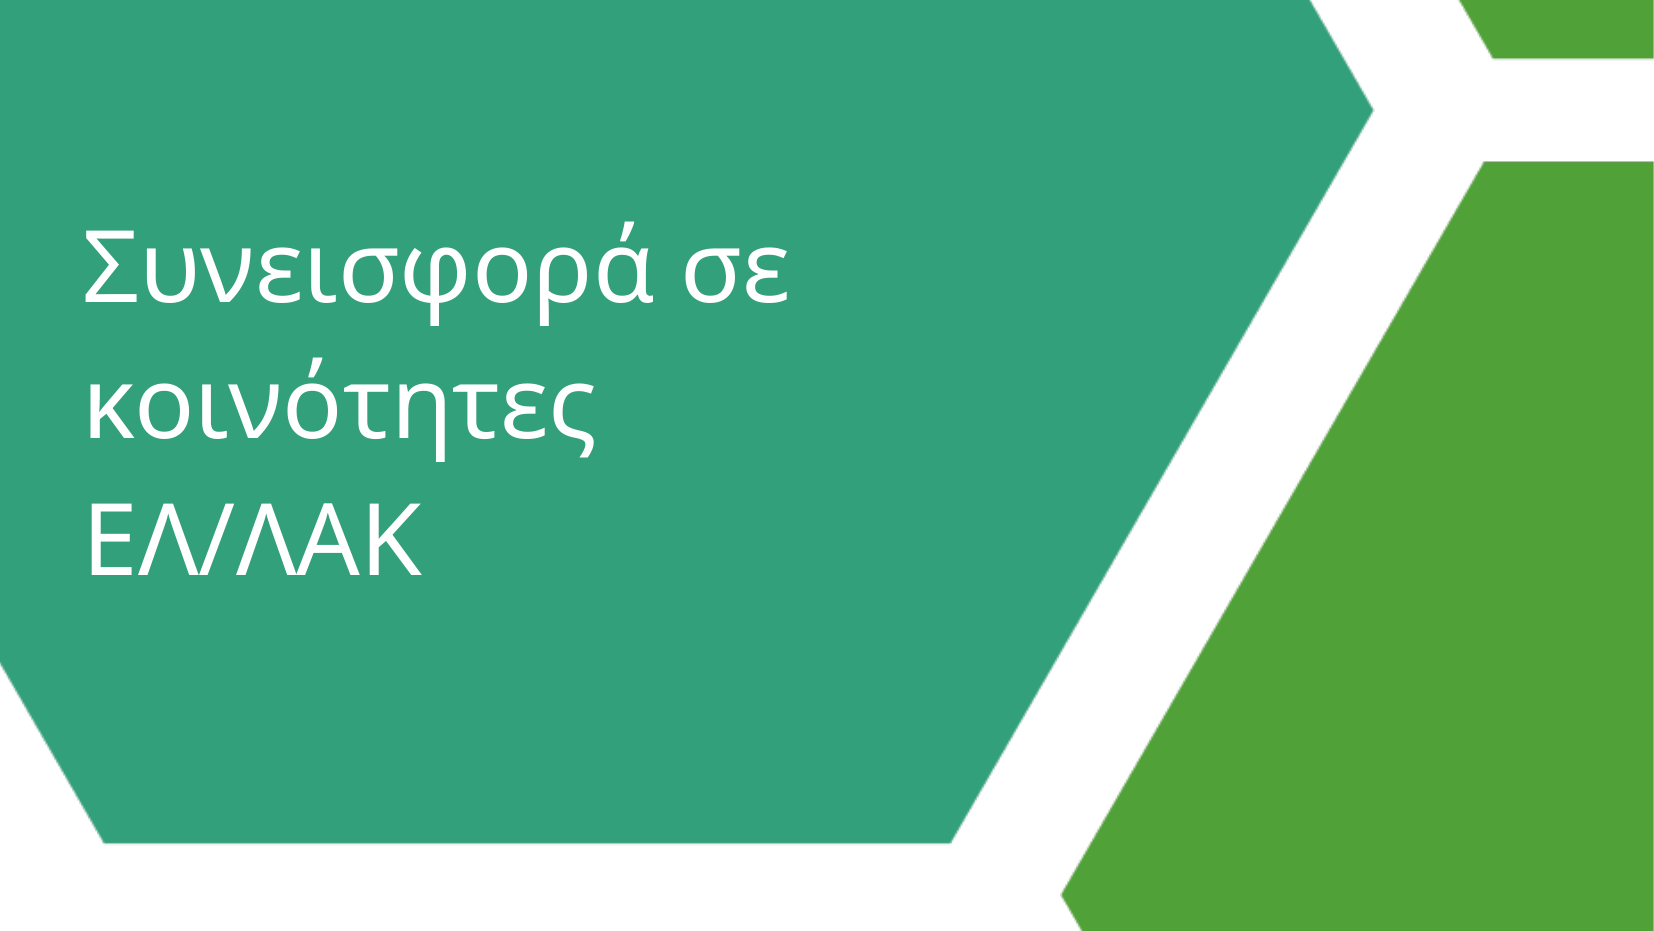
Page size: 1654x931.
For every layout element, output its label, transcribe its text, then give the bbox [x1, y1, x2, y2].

title Συνεισφορά σε κοινότητες ΕΛ/ΛΑΚ [82, 225, 1218, 575]
picture [0, 0, 1654, 931]
